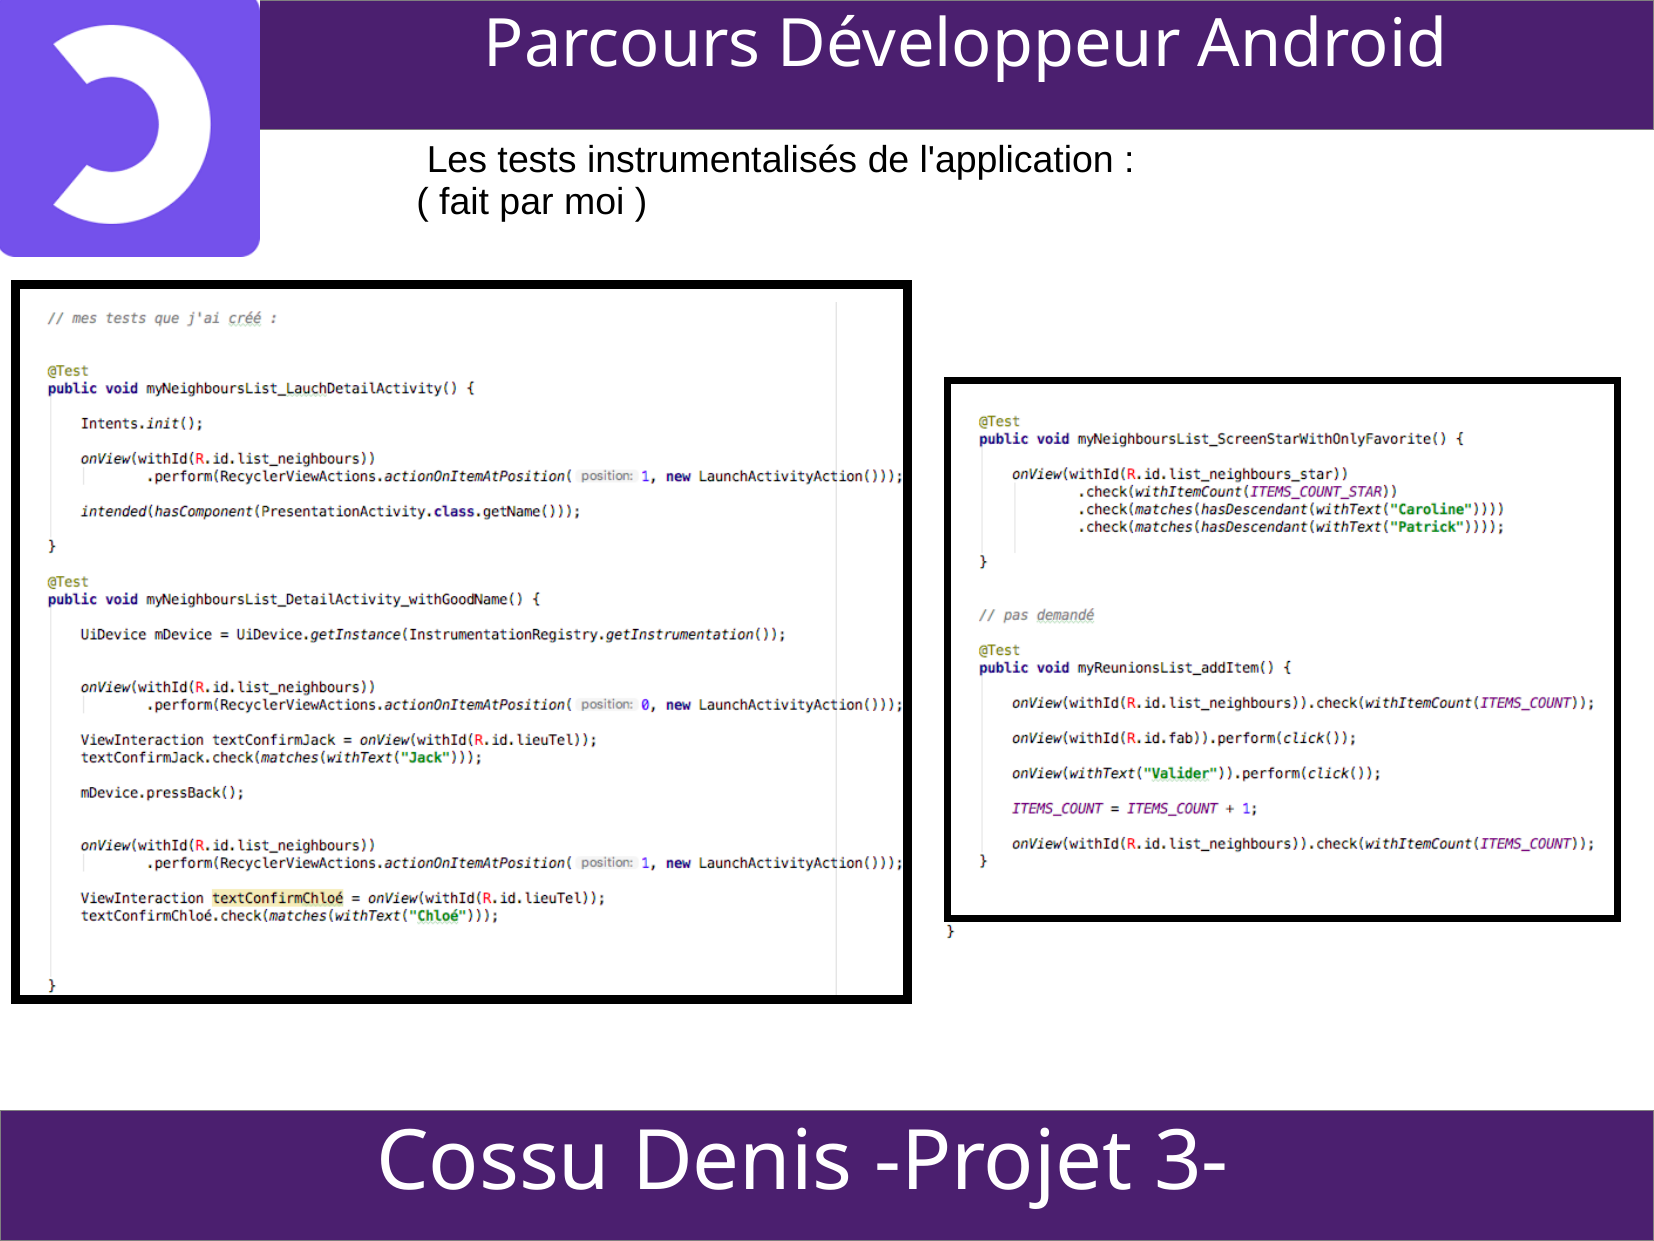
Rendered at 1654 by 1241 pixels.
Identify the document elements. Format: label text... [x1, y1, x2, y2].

text_box Les tests instrumentalisés de l'application : ( fait par moi ) [401, 130, 1170, 272]
text_box [944, 377, 1621, 922]
picture [0, 0, 260, 257]
picture [944, 922, 1613, 945]
picture [35, 302, 903, 995]
picture [951, 397, 1613, 915]
text_box [11, 280, 912, 1004]
